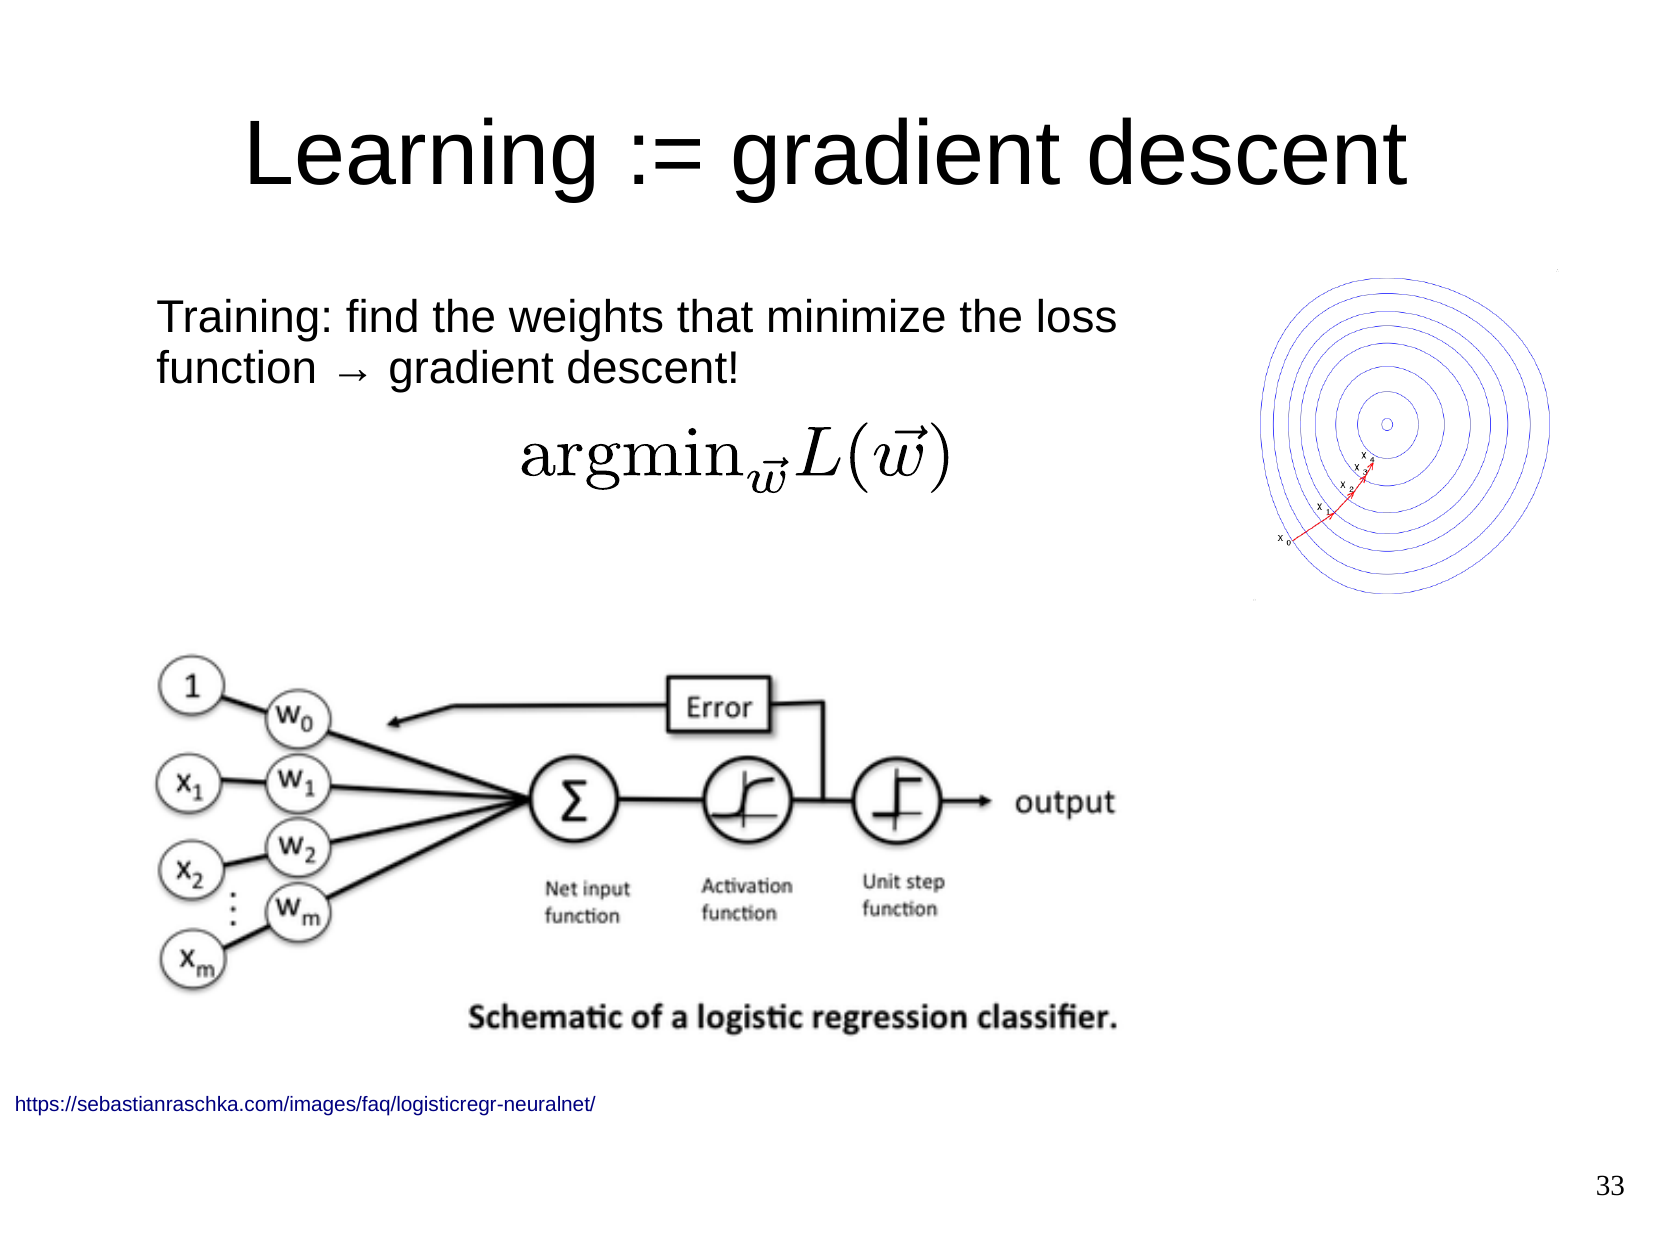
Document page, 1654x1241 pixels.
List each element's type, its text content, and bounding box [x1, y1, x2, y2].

title Learning := gradient descent [82, 49, 1571, 257]
text_box Training: find the weights that minimize the loss function → gradient descent! [141, 283, 1146, 401]
picture [128, 628, 1182, 1063]
text_box [518, 422, 956, 494]
picture [1240, 256, 1572, 613]
text_box https://sebastianraschka.com/images/faq/logisticregr-neuralnet/ [0, 1085, 1079, 1146]
